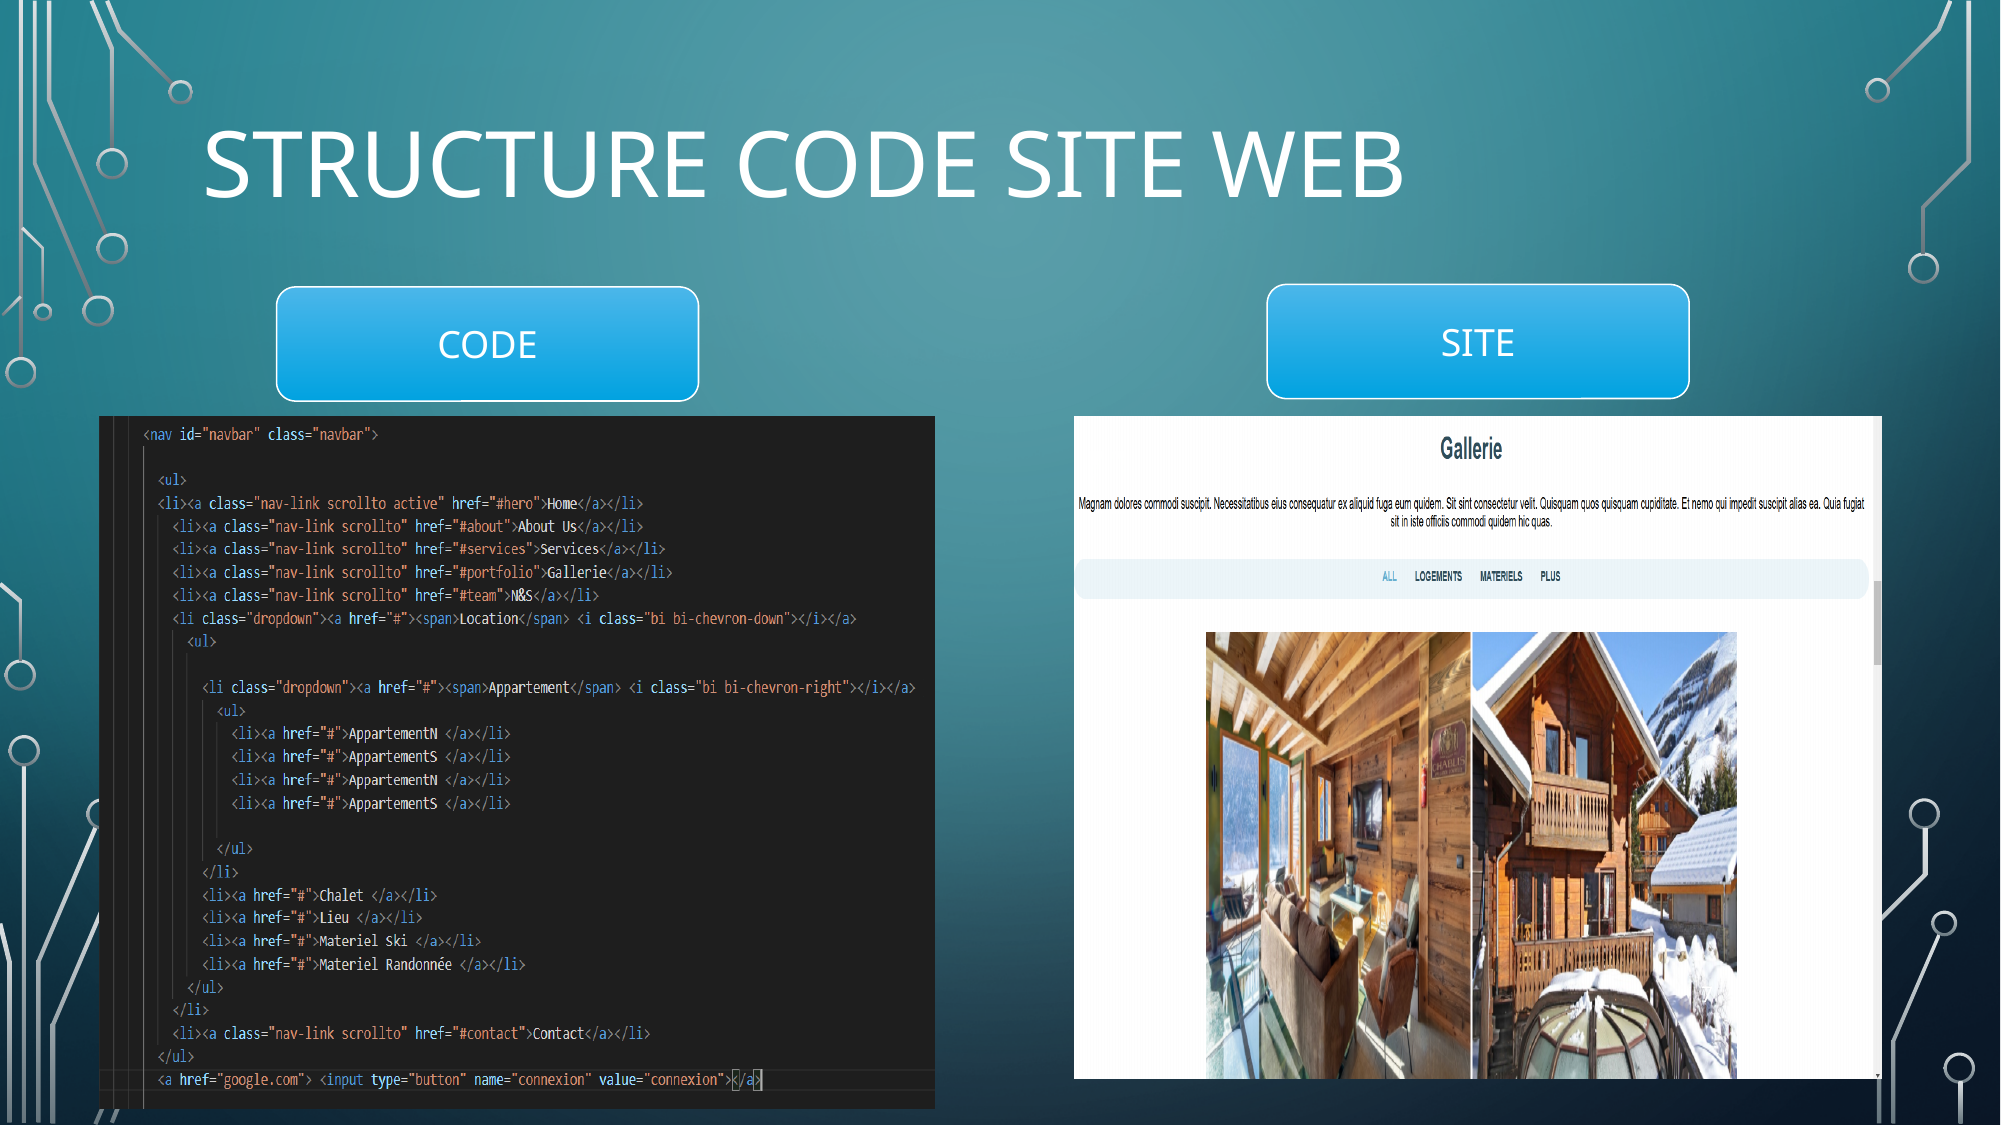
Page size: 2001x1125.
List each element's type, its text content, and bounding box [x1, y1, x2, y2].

picture [1074, 416, 1882, 1079]
text_box [1685, 965, 1813, 1025]
text_box SITE [1267, 284, 1690, 399]
text_box CODE [276, 286, 699, 402]
title Structure code site web [187, 101, 1813, 344]
picture [99, 416, 935, 1110]
